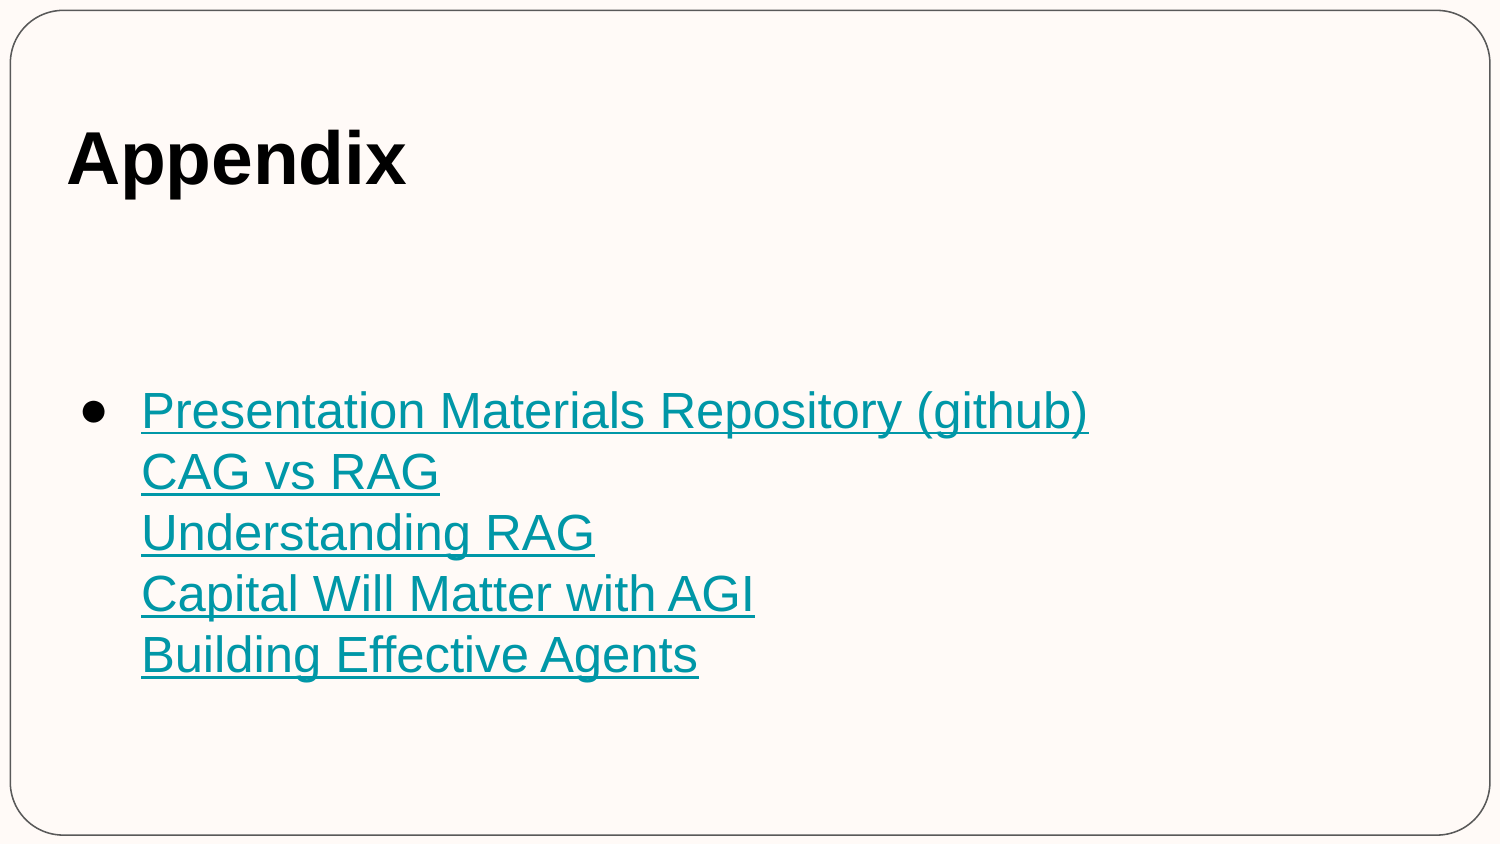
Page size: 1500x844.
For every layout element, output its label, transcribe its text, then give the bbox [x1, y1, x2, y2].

title Appendix [51, 85, 1449, 224]
title Presentation Materials Repository (github) CAG vs RAG Understanding RAG Capital Will Matter with AGI Building Effective Agents [51, 277, 1449, 784]
